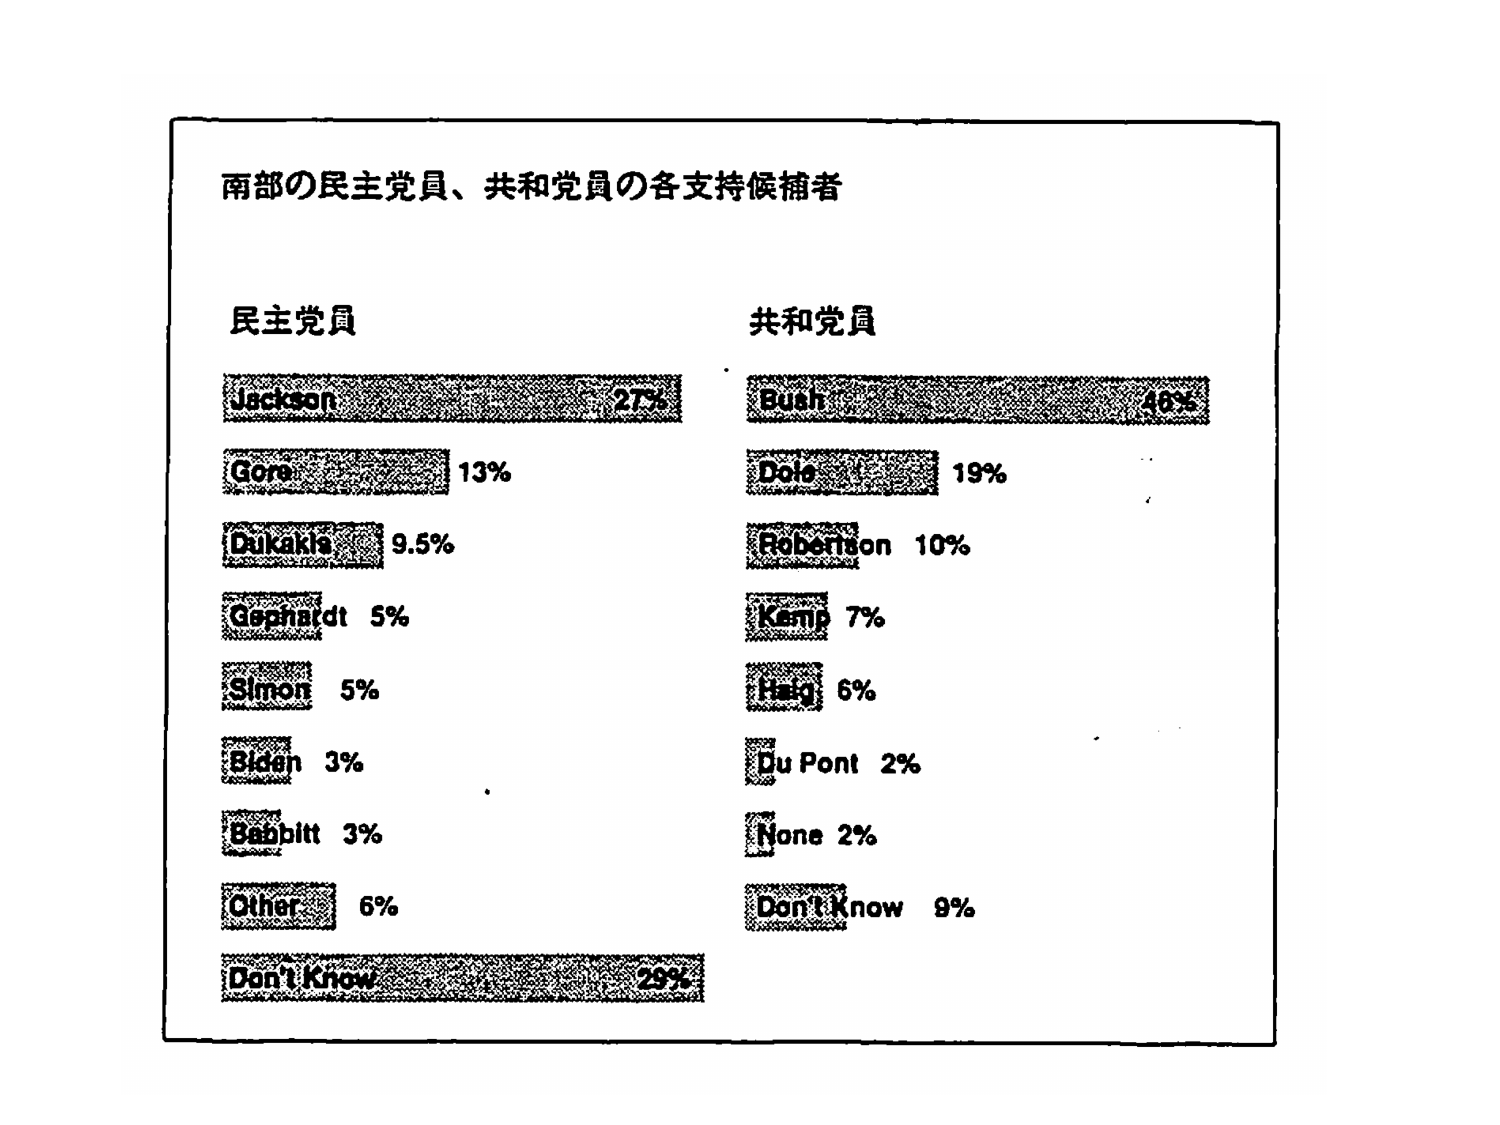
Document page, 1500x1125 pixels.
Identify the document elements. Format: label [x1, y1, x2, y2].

picture [121, 74, 1327, 1095]
